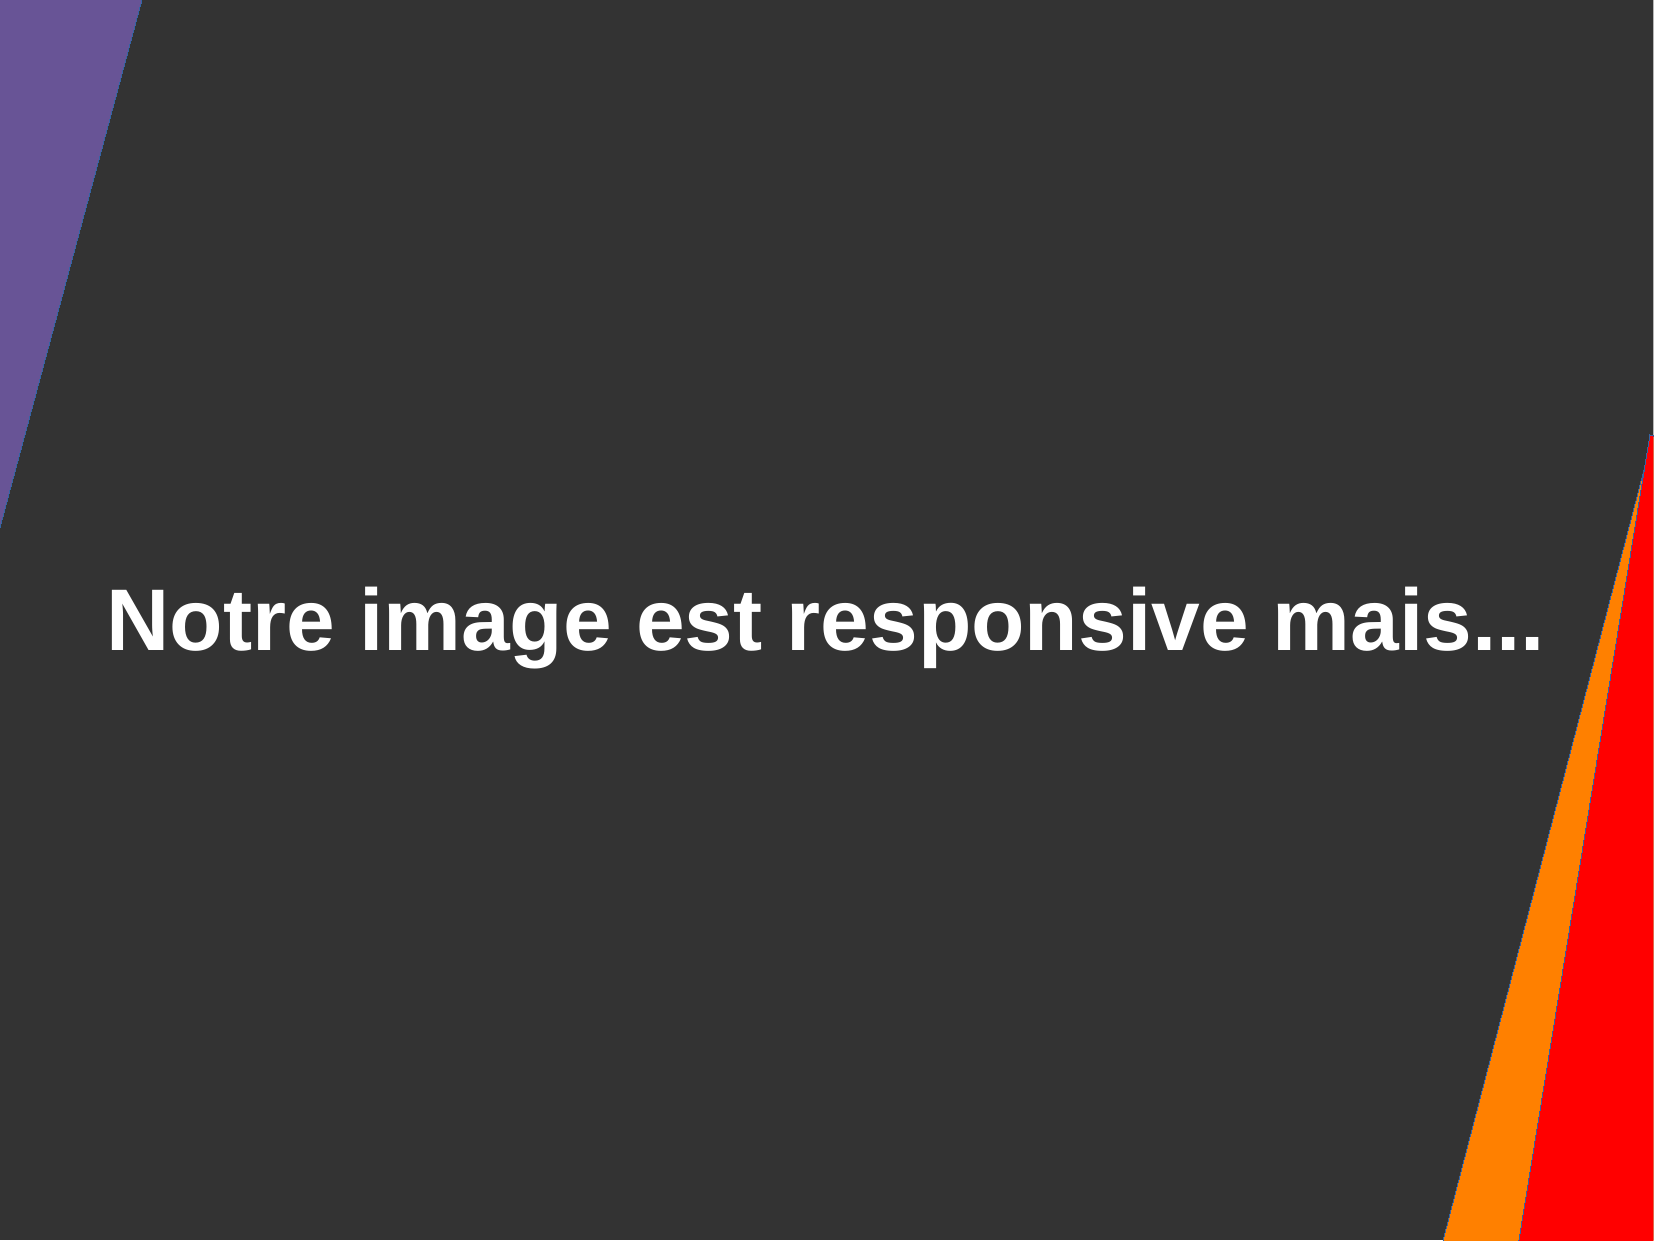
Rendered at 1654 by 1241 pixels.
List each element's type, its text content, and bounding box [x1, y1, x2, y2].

text_box [1442, 434, 1654, 1241]
title Notre image est responsive mais... [31, 571, 1622, 702]
text_box [0, 0, 142, 528]
